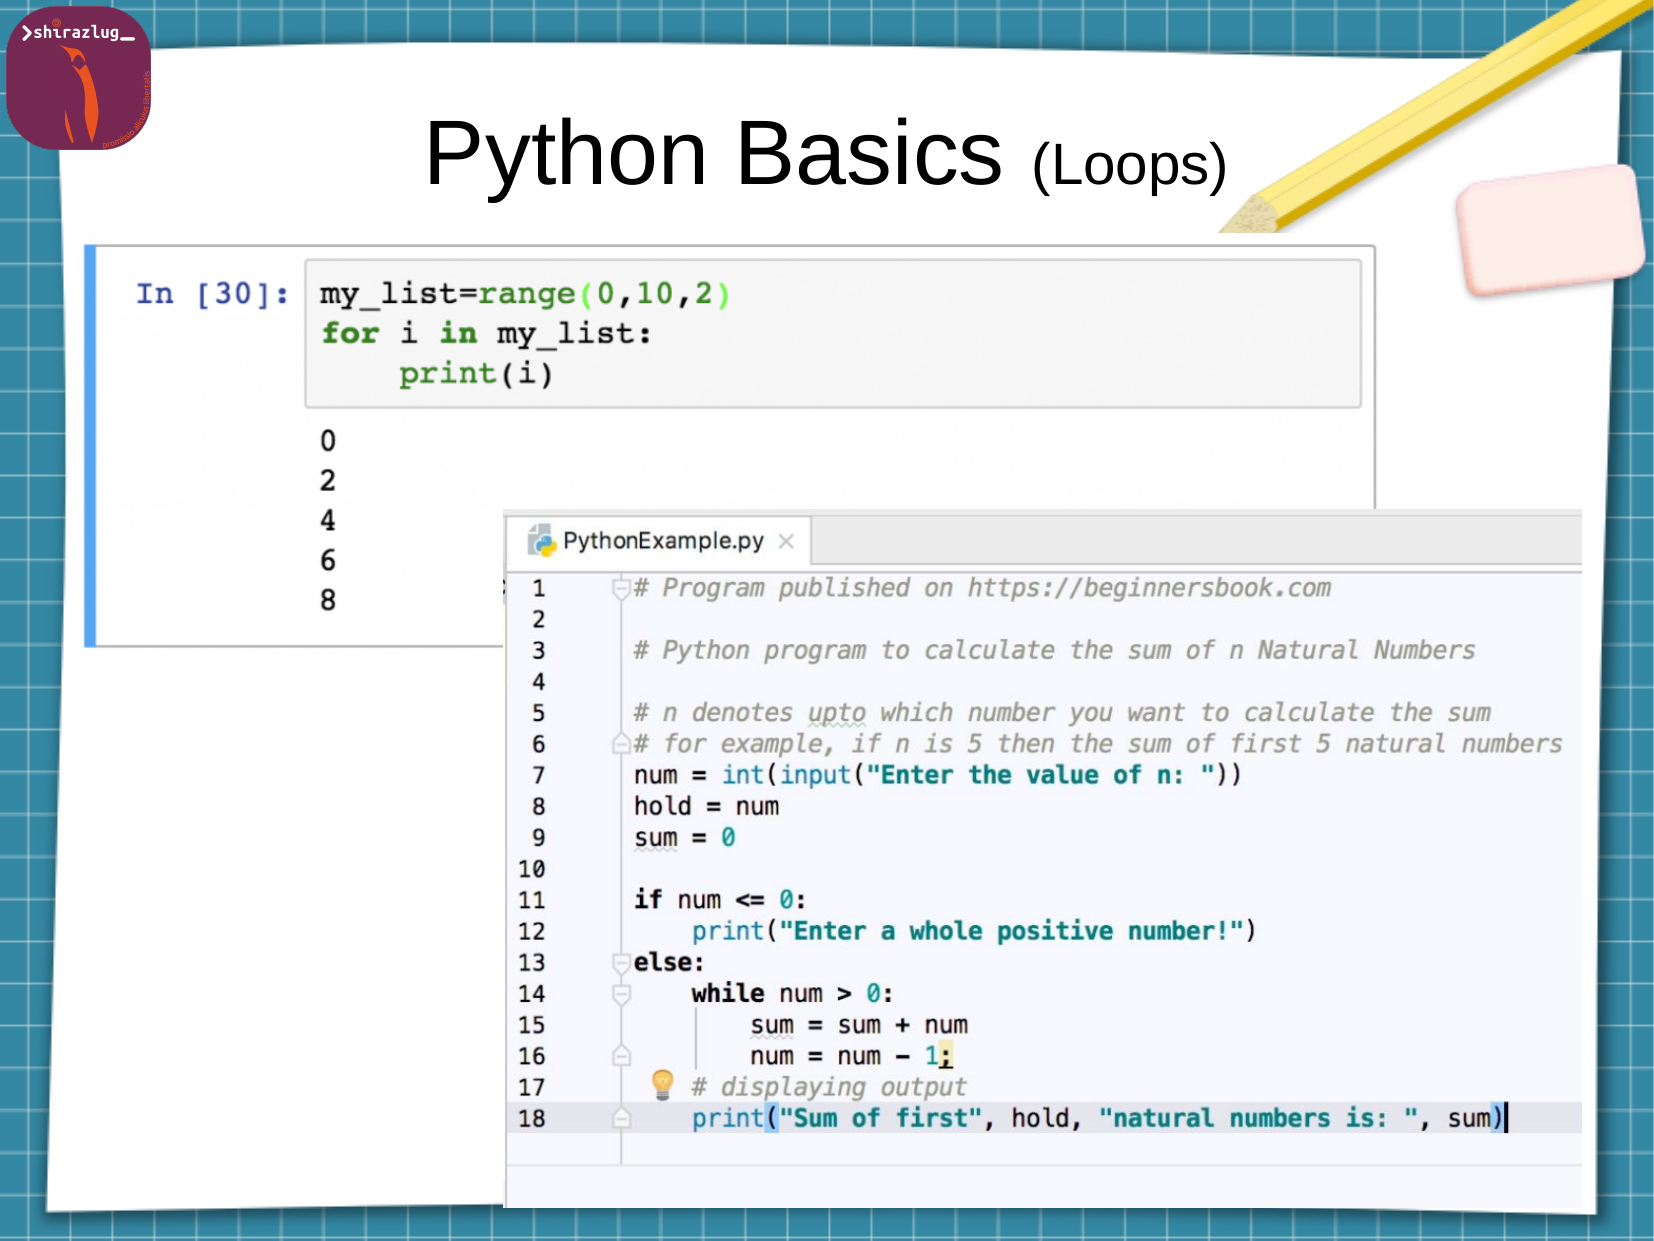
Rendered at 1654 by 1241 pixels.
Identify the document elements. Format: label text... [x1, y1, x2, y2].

picture [0, 0, 1654, 1241]
title Python Basics (Loops) [82, 49, 1571, 257]
